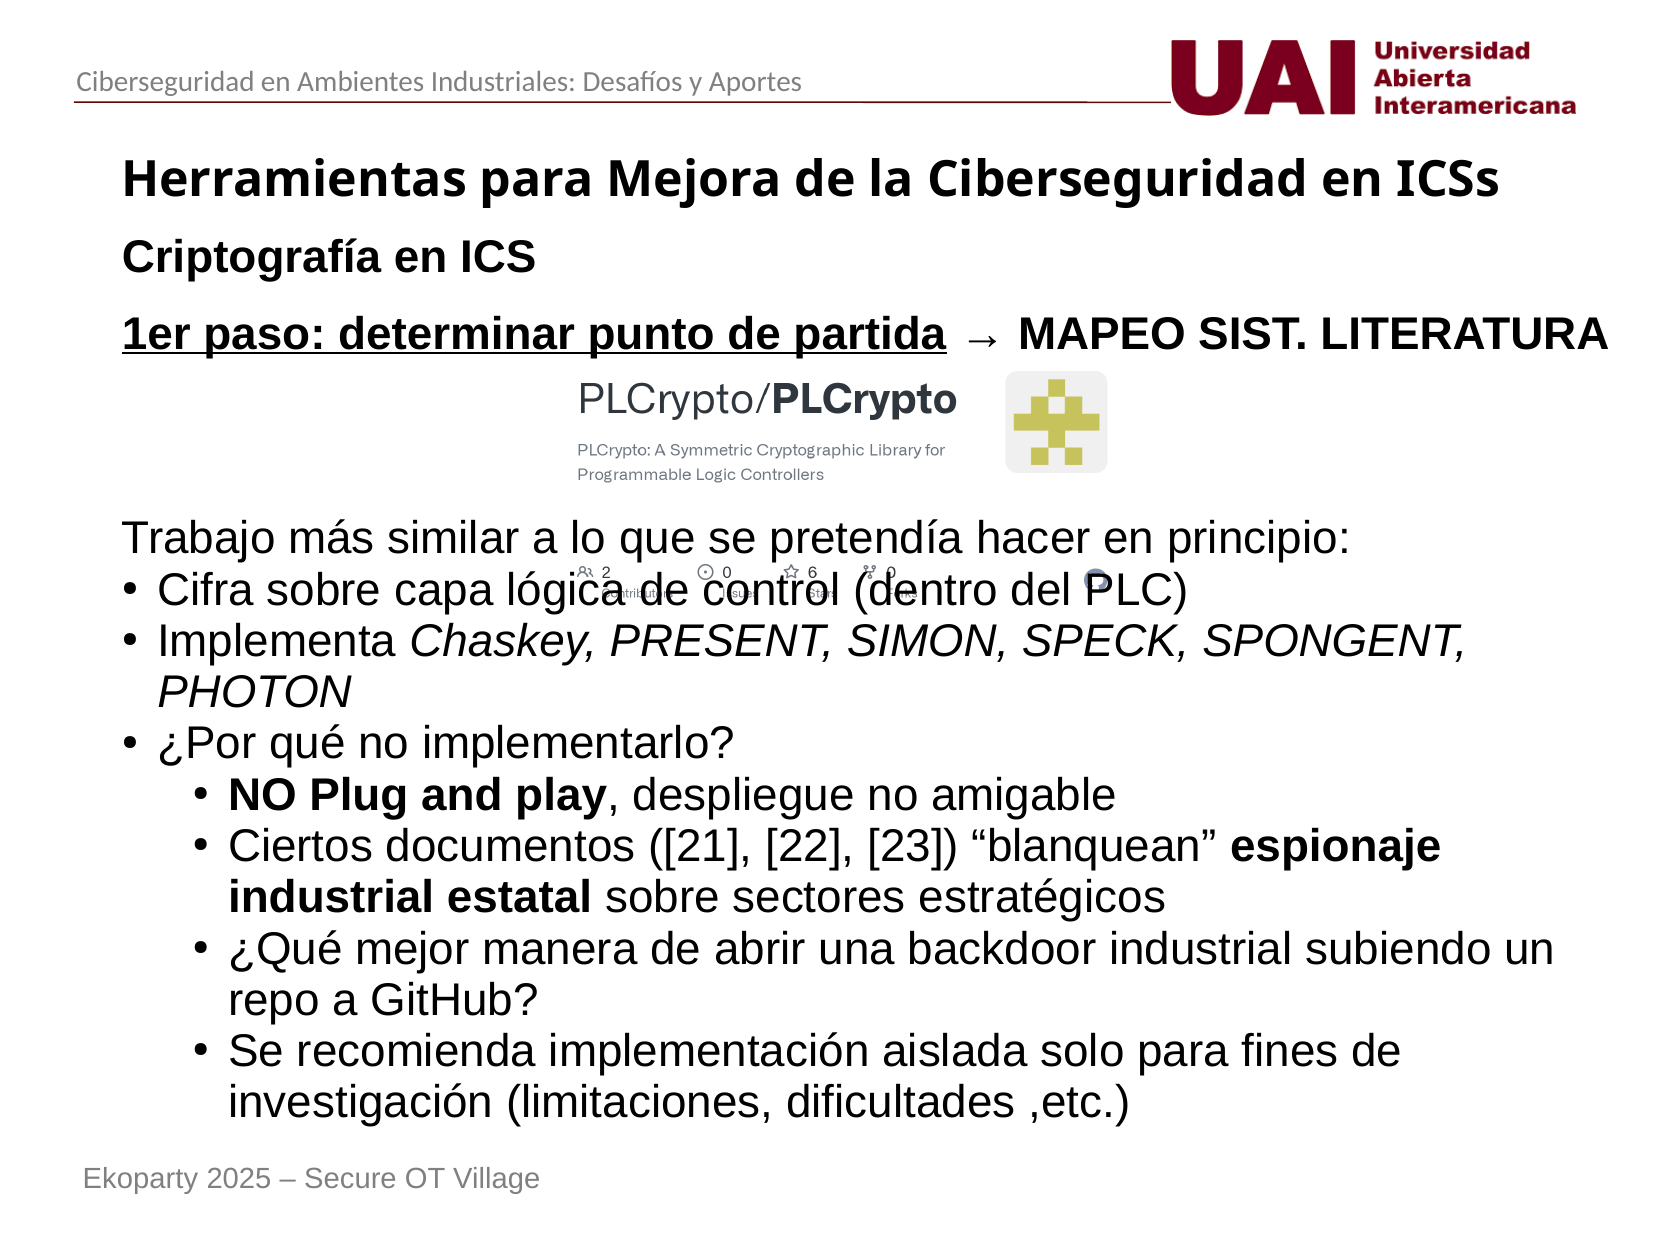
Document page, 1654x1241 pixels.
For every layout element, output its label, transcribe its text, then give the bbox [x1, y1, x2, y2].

text_box Herramientas para Mejora de la Ciberseguridad en ICSs [106, 135, 1516, 219]
text_box Criptografía en ICS 1er paso: determinar punto de partida → MAPEO SIST. LITERATURA Trabajo más similar a lo que se pretendía hacer en principio: Cifra sobre capa lógica de control (dentro del PLC) Implementa Chaskey, PRESENT, SIMON, SPECK, SPONGENT, PHOTON ¿Por qué no implementarlo? NO Plug and play, despliegue no amigable Ciertos documentos ([21], [22], [23]) “blanquean” espionaje industrial estatal sobre sectores estratégicos ¿Qué mejor manera de abrir una backdoor industrial subiendo un repo a GitHub? Se recomienda implementación aislada solo para fines de investigación (limitaciones, dificultades ,etc.) [107, 223, 1627, 1194]
picture [1171, 40, 1577, 116]
